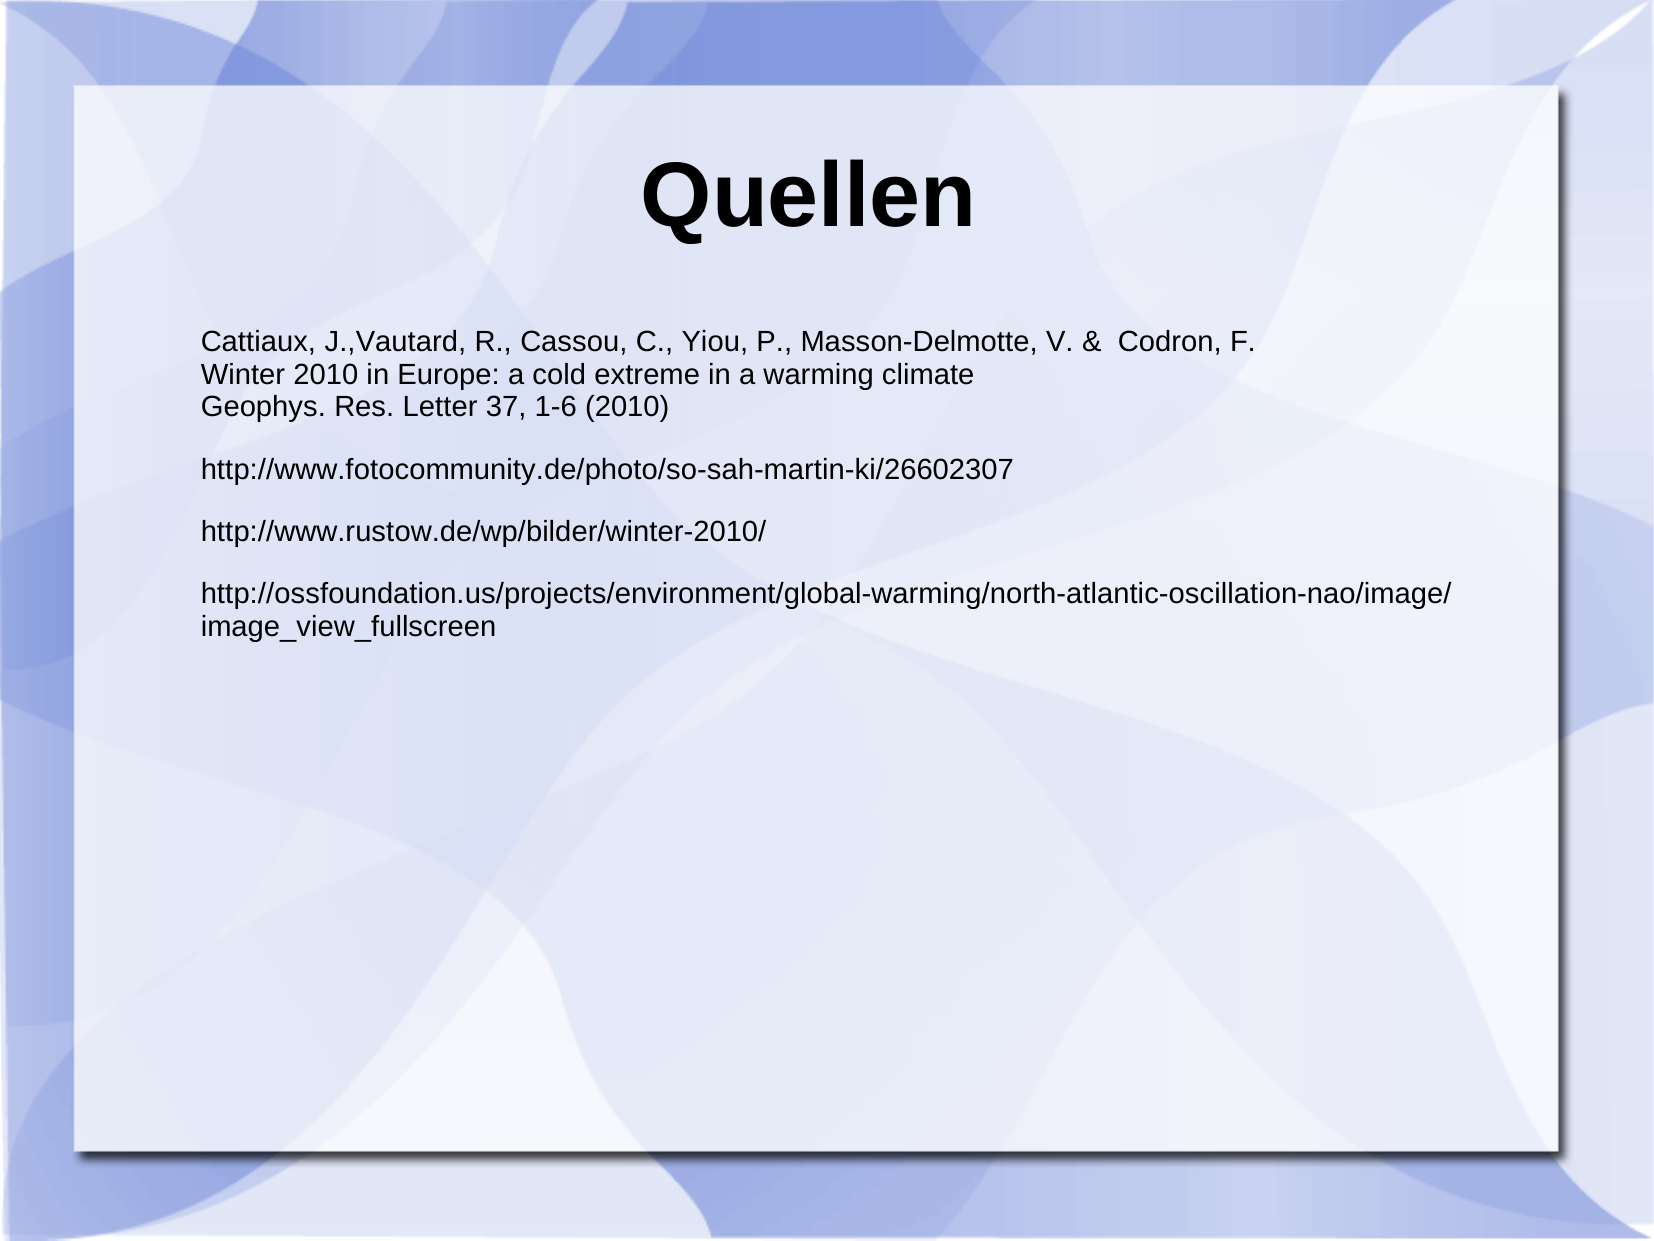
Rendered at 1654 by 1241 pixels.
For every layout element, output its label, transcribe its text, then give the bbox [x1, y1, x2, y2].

picture [0, 0, 1654, 1241]
list Cattiaux, J.,Vautard, R., Cassou, C., Yiou, P., Masson-Delmotte, V. & Codron, F. Winter 2010 in Europe: a cold extreme in a warming climate Geophys. Res. Letter 37, 1-6 (2010) http://www.fotocommunity.de/photo/so-sah-martin-ki/26602307 http://www.rustow.de/wp/bilder/winter-2010/ http://ossfoundation.us/projects/environment/global-warming/north-atlantic-oscillation-nao/image/image_view_fullscreen [129, 324, 1489, 975]
title Quellen [82, 90, 1536, 298]
